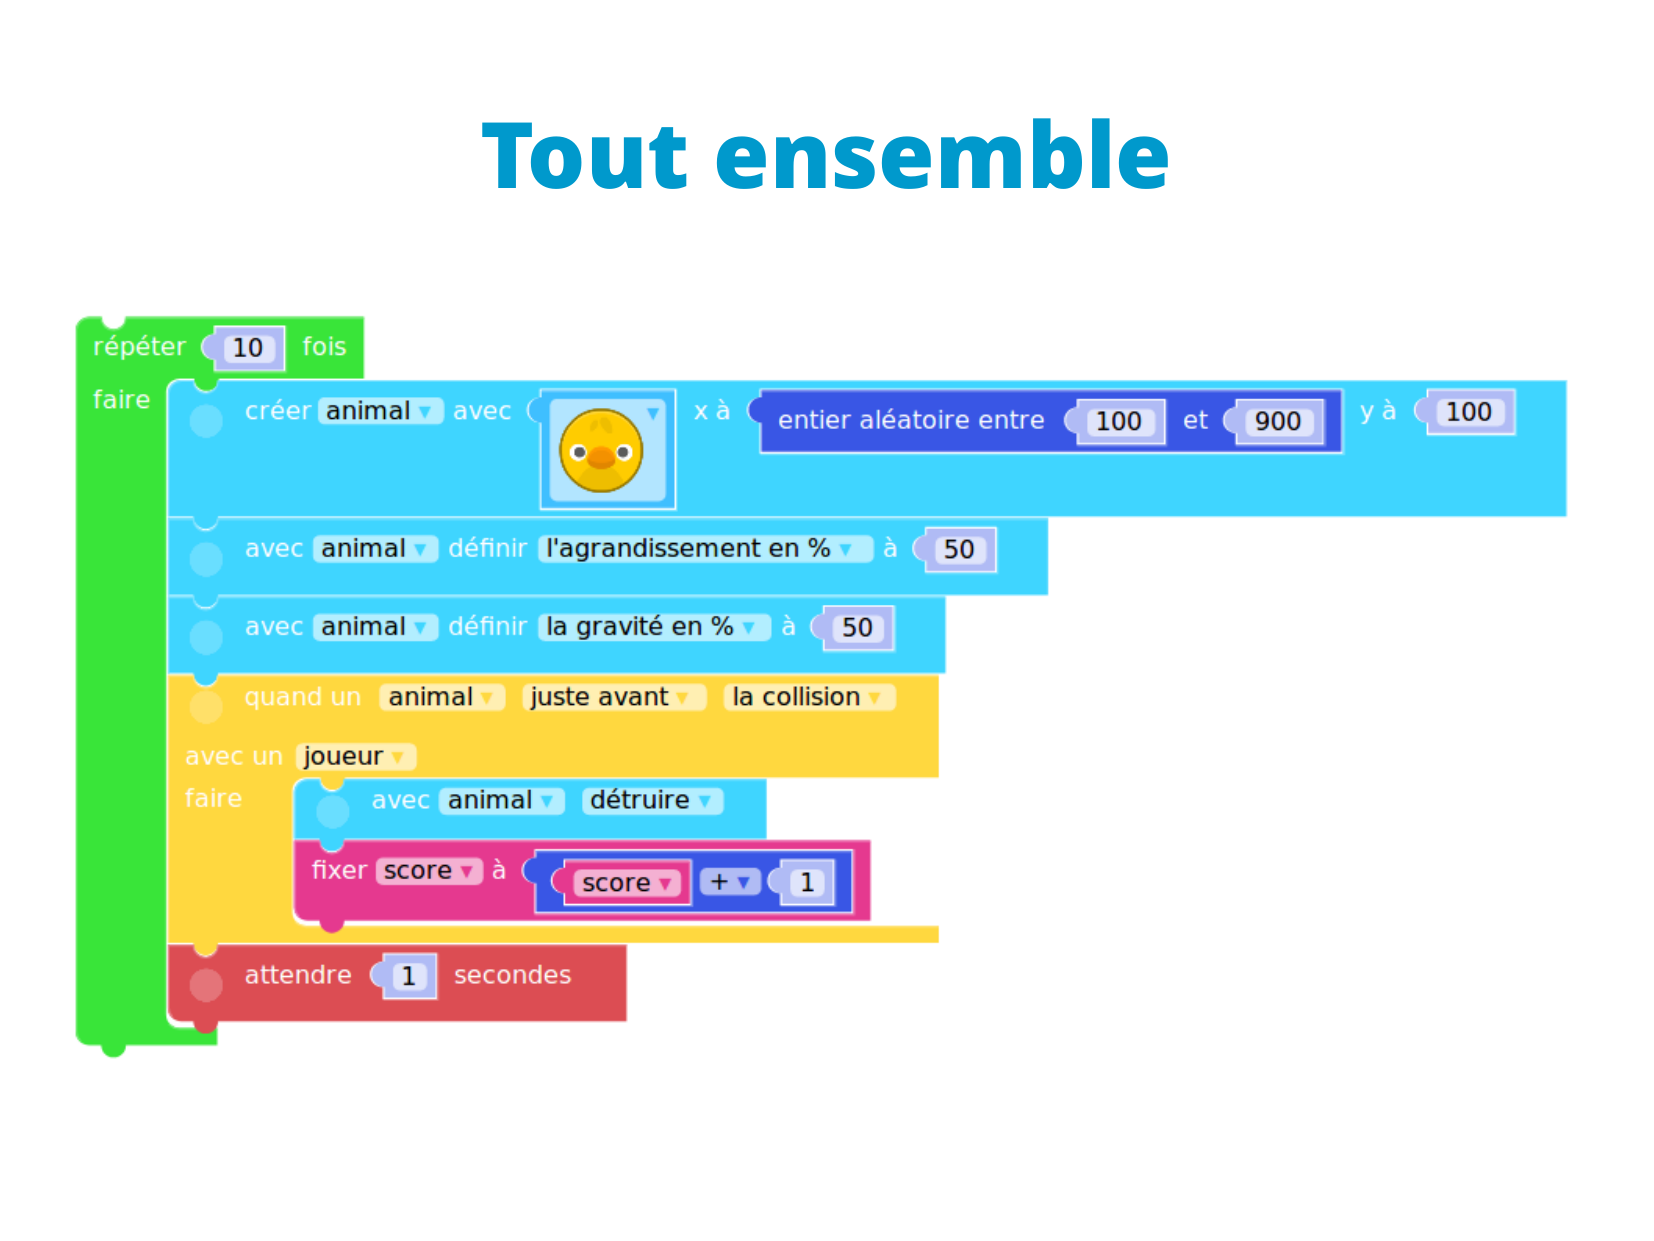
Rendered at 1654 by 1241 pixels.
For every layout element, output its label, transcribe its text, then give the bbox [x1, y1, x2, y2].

title Tout ensemble [82, 49, 1571, 257]
picture [65, 307, 1588, 1076]
